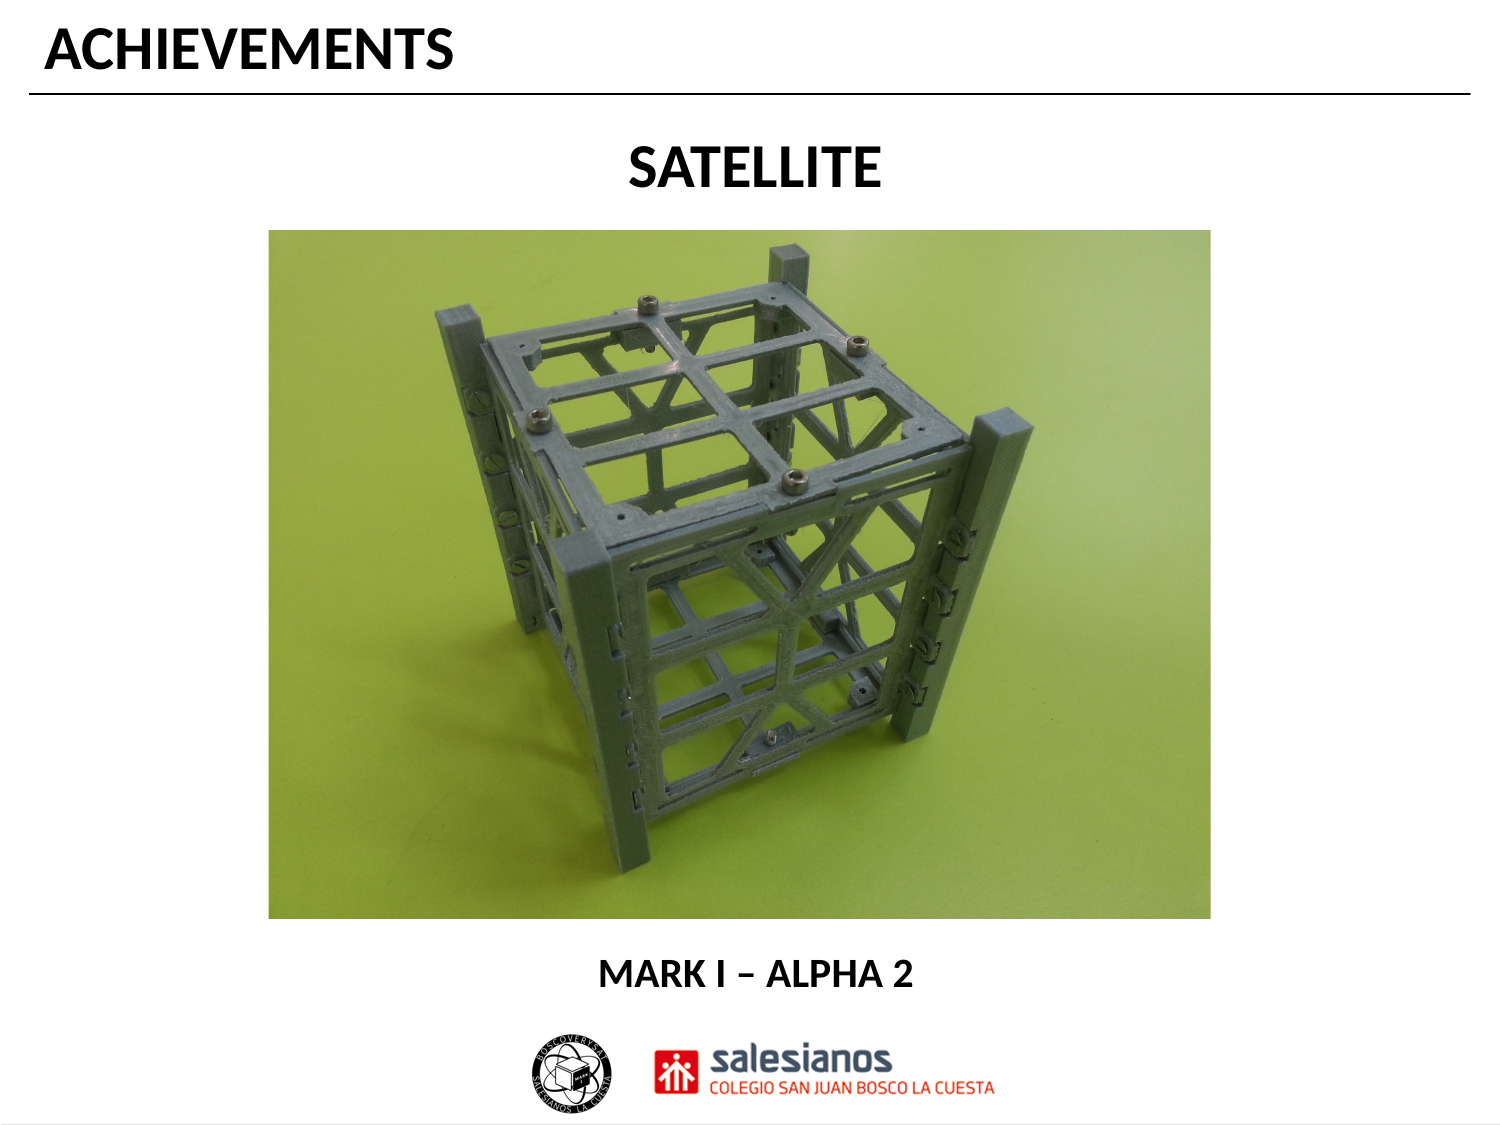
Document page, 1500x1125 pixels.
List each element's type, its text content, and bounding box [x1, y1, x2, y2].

picture [0, 0, 1500, 1125]
text_box SATELLITE [35, 117, 1477, 207]
text_box ACHIEVEMENTS [29, 0, 1472, 90]
text_box MARK I – ALPHA 2 [35, 938, 1477, 1003]
